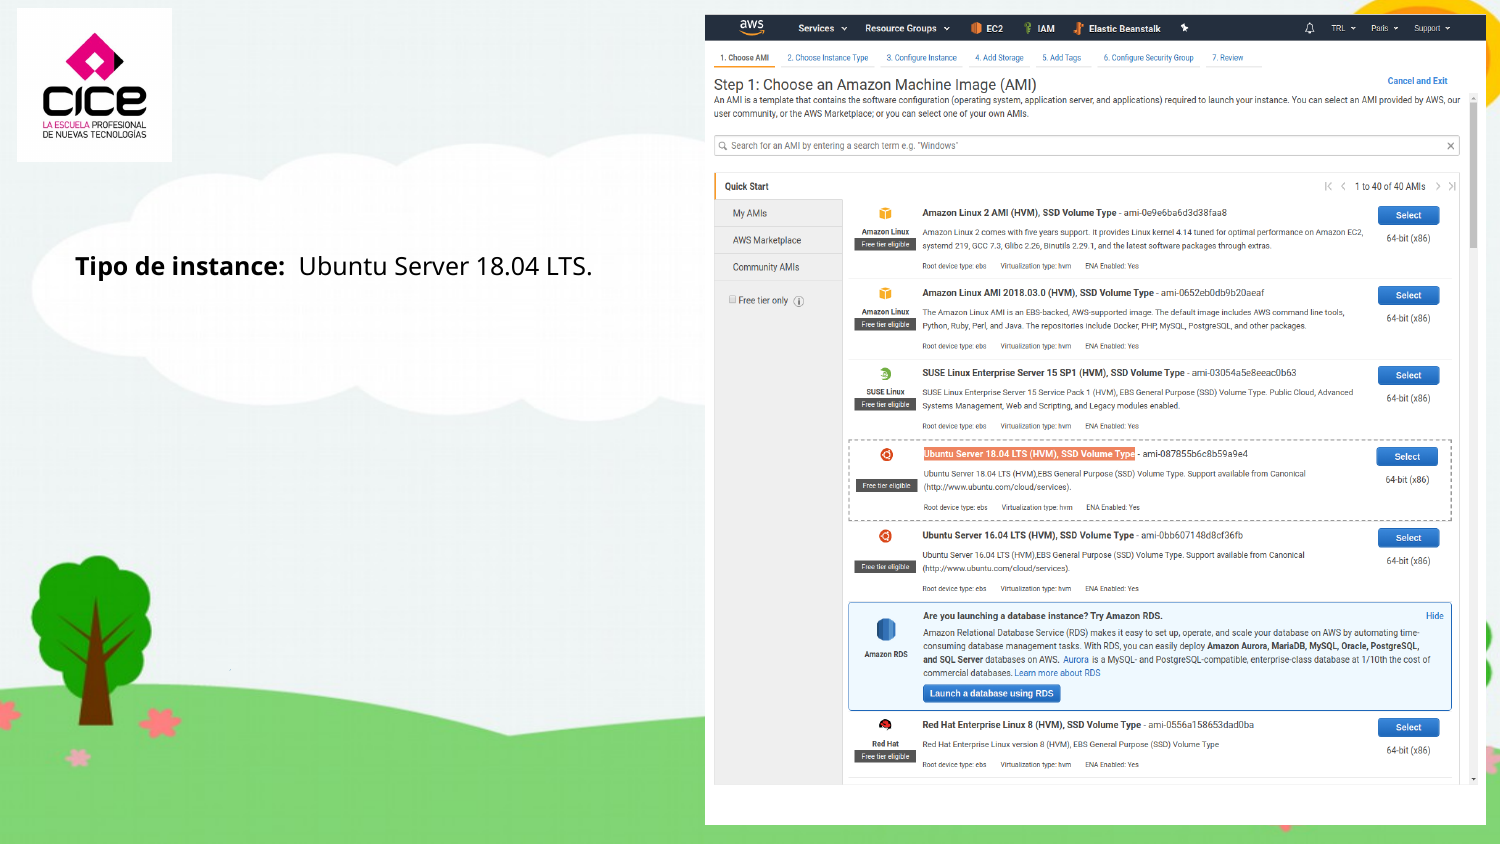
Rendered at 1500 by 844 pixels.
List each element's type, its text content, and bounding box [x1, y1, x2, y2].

picture [0, 0, 1500, 844]
title Tipo de instance: Ubuntu Server 18.04 LTS. [75, 240, 639, 292]
